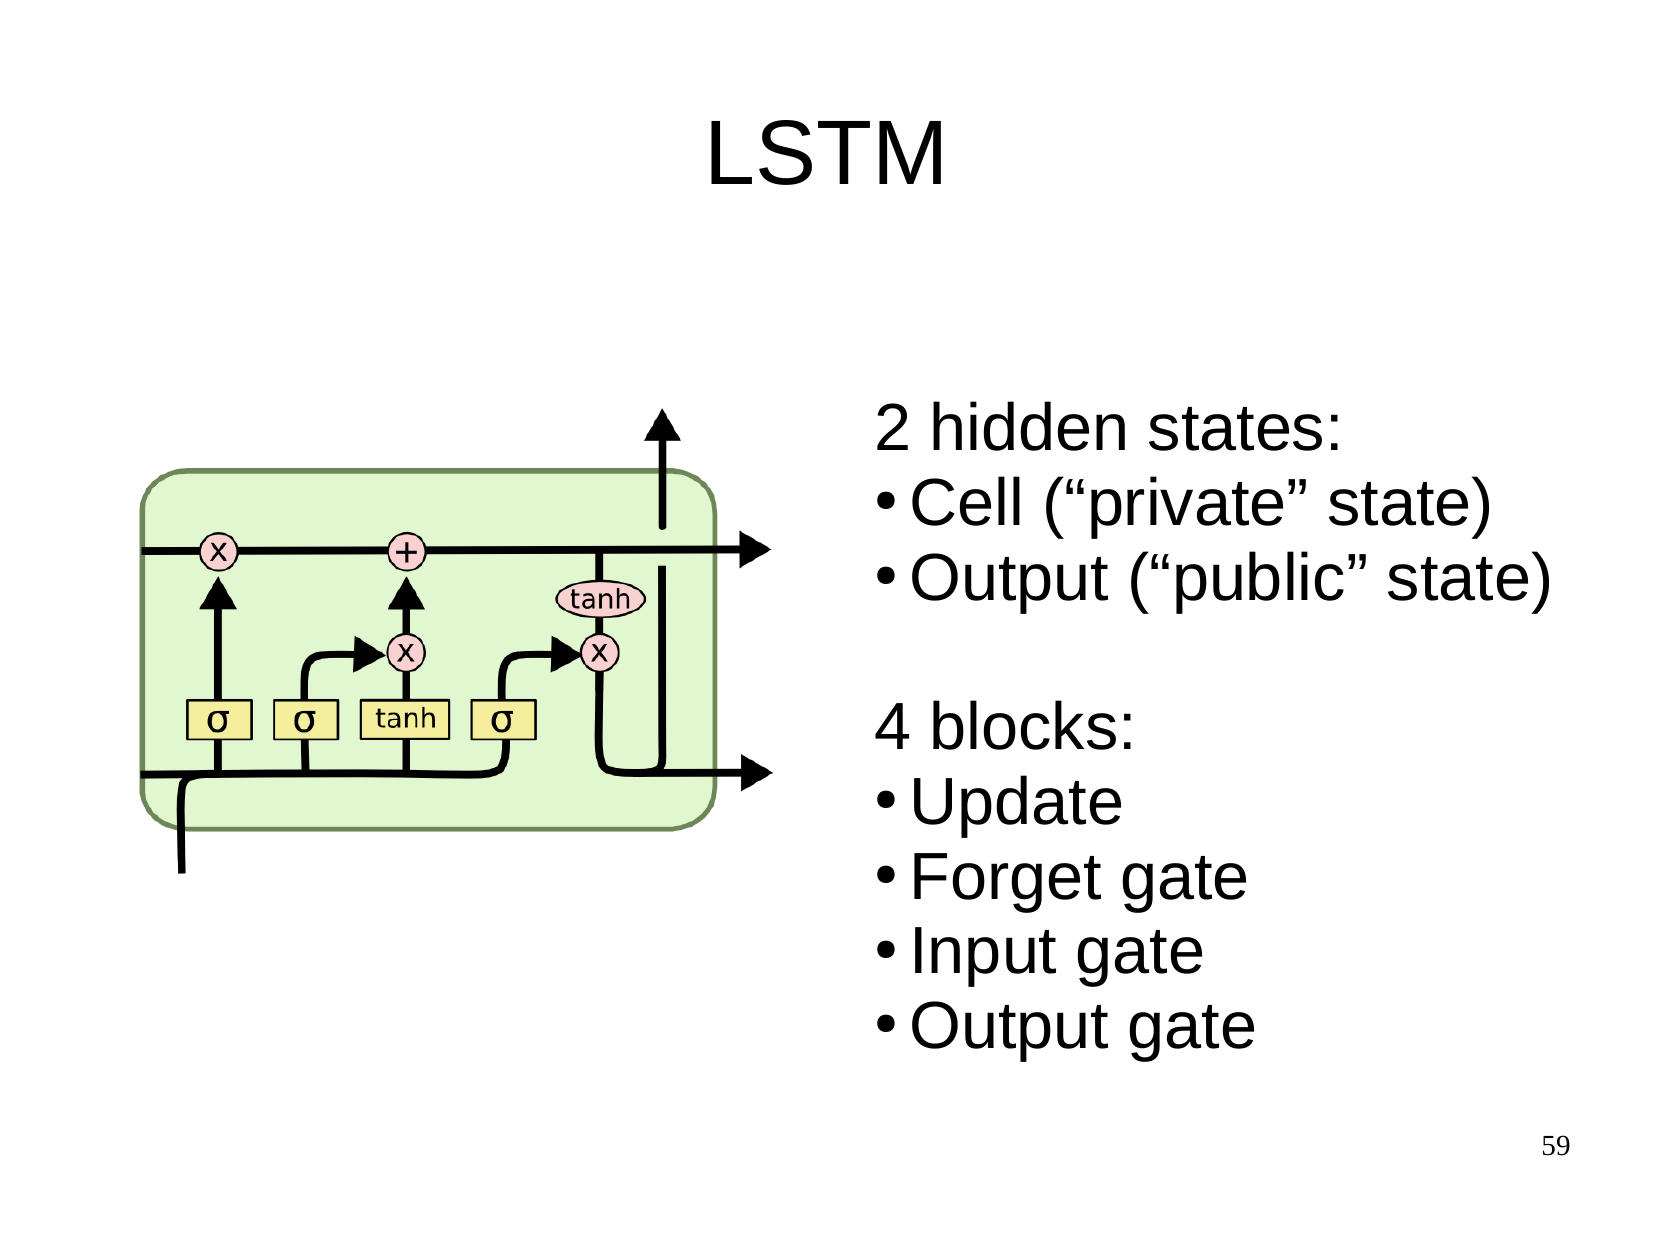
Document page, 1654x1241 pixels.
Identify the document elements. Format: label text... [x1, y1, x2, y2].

text_box 2 hidden states: Cell (“private” state) Output (“public” state) 4 blocks: Update Forget gate Input gate Output gate [859, 382, 1606, 1071]
picture [57, 345, 809, 930]
title LSTM [82, 49, 1571, 257]
